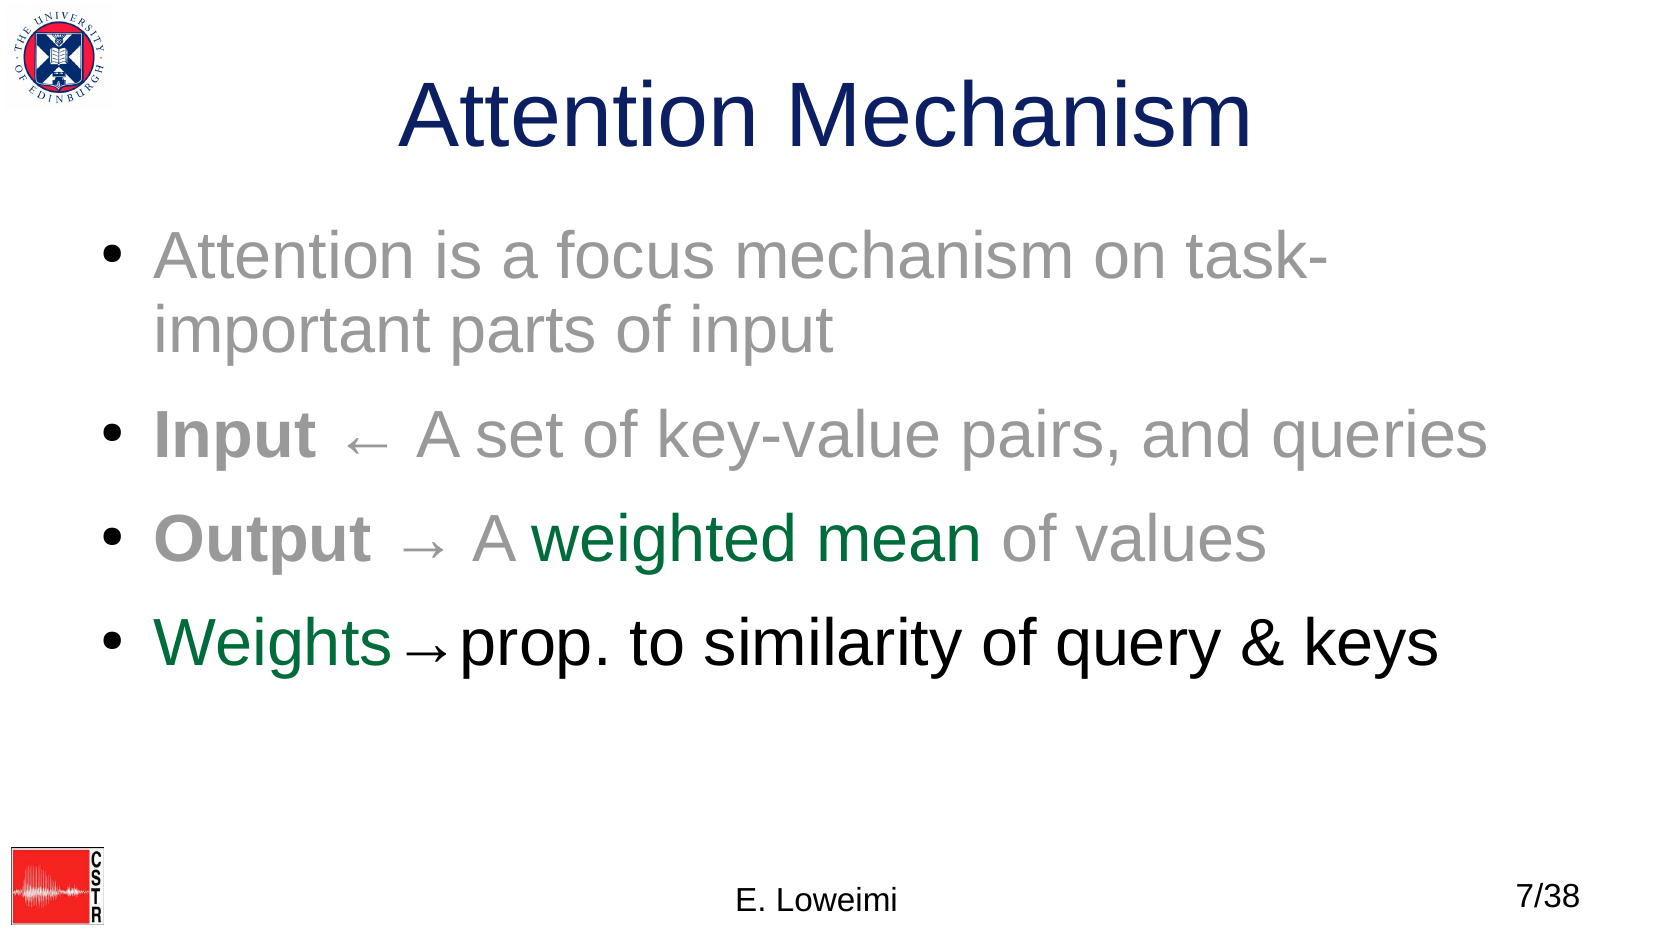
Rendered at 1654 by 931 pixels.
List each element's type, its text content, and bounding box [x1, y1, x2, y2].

title Attention Mechanism [82, 37, 1571, 193]
text_box E. Loweimi [720, 874, 934, 931]
picture [6, 4, 112, 110]
list Attention is a focus mechanism on task-important parts of input Input ← A set of key-value pairs, and queries Output → A weighted mean of values Weights→prop. to similarity of query & keys [82, 217, 1571, 851]
picture [11, 847, 104, 925]
text_box 7/38 [1482, 870, 1625, 928]
